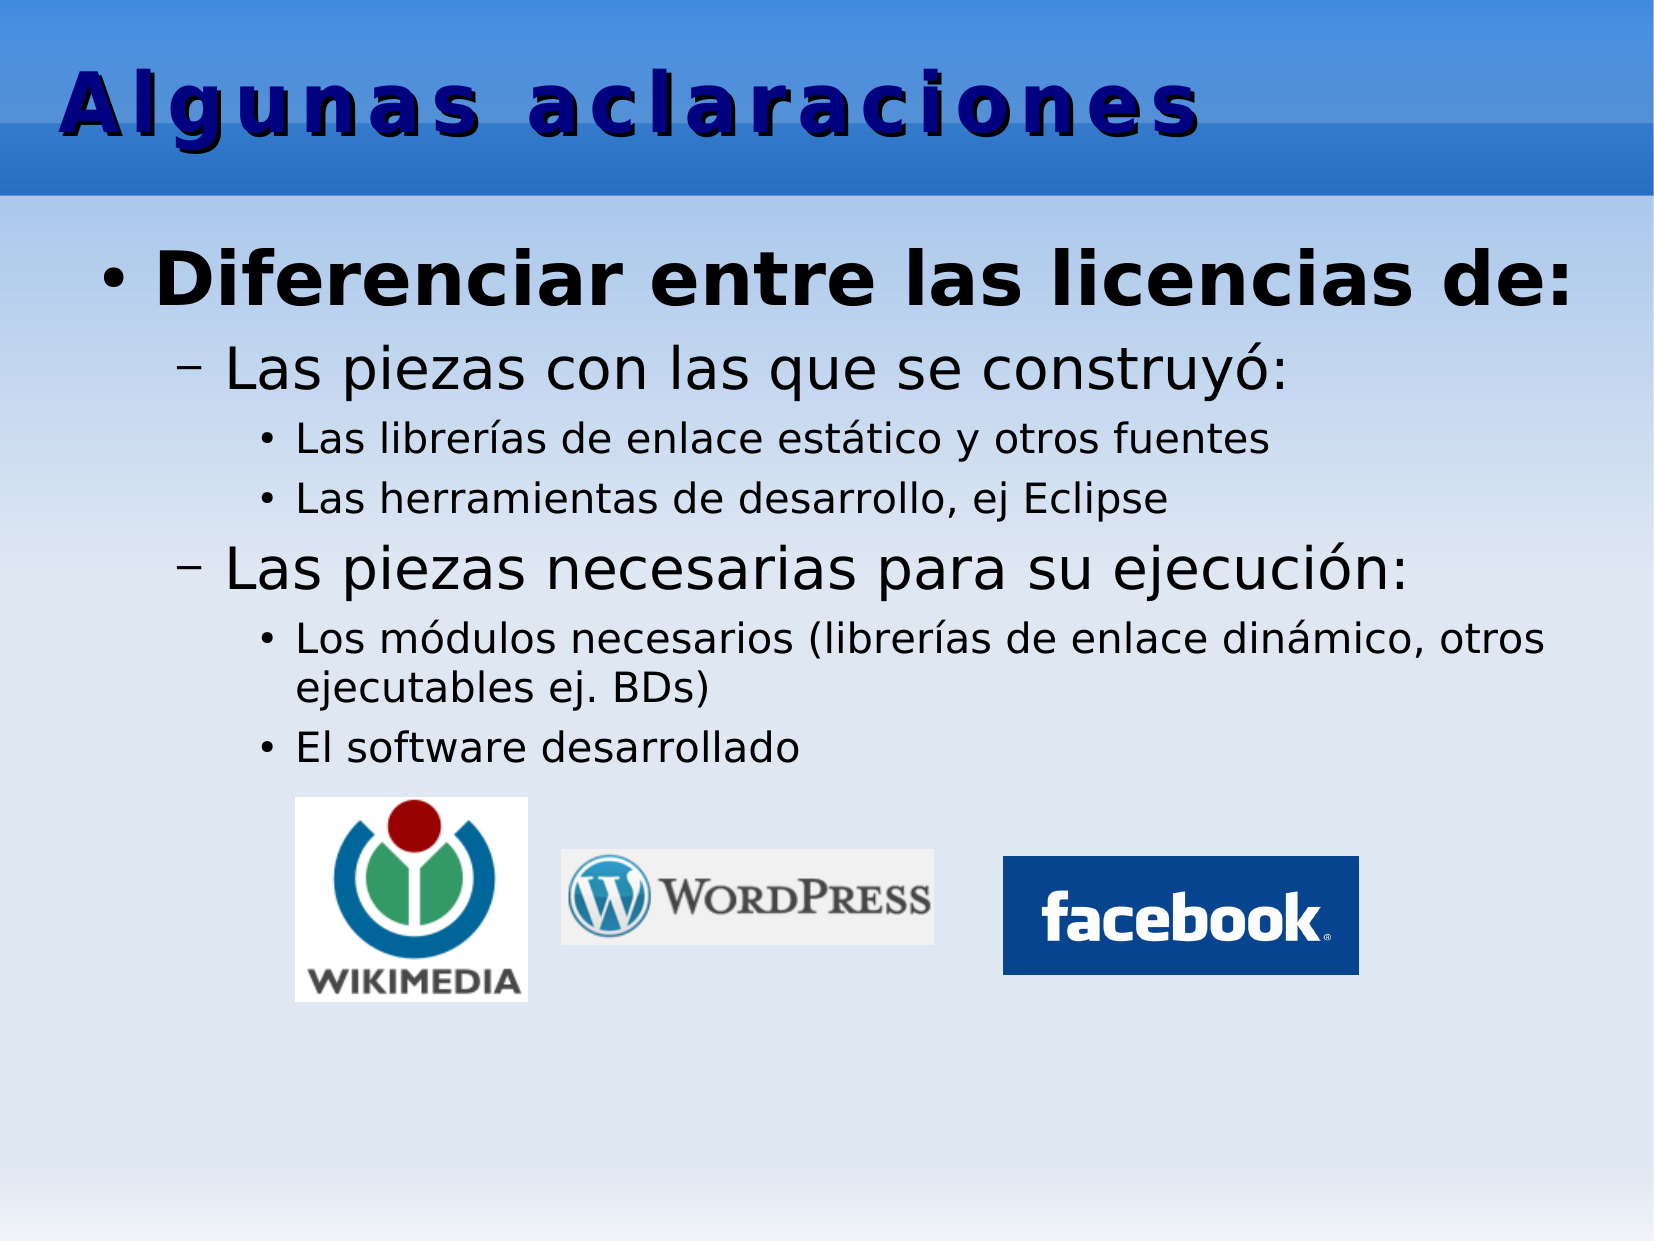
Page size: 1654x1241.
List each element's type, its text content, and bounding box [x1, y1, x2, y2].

list Diferenciar entre las licencias de: Las piezas con las que se construyó: Las librerías de enlace estático y otros fuentes Las herramientas de desarrollo, ej Eclipse Las piezas necesarias para su ejecución: Los módulos necesarios (librerías de enlace dinámico, otros ejecutables ej. BDs) El software desarrollado [82, 236, 1625, 1109]
picture [0, 0, 1654, 1241]
title Algunas aclaraciones [59, 29, 1654, 178]
